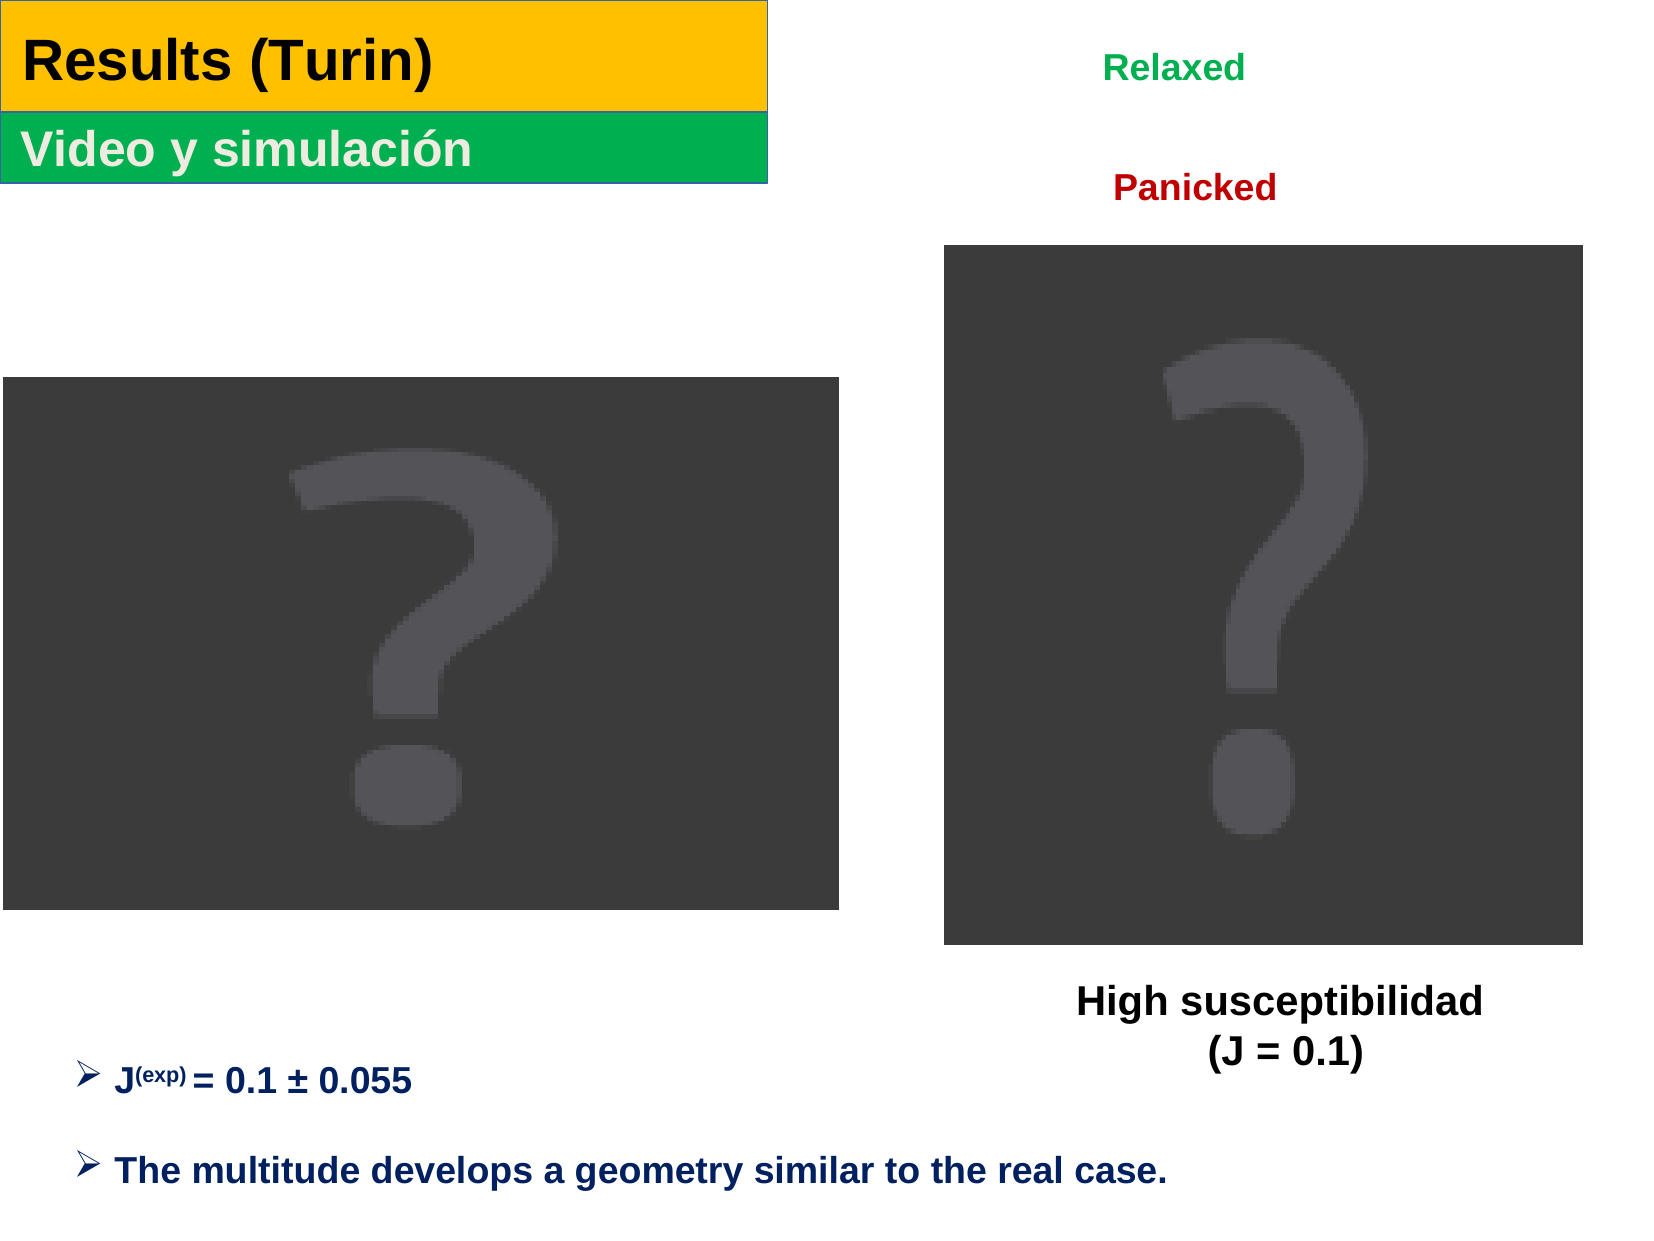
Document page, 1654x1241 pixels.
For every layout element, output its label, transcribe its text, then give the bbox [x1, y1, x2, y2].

text_box Results (Turin) [7, 14, 650, 95]
text_box [0, 0, 768, 183]
text_box High susceptibilidad (J = 0.1) [1015, 964, 1556, 1049]
picture [944, 245, 1583, 945]
text_box Panicked [1098, 155, 1513, 221]
picture [3, 377, 839, 910]
text_box Relaxed [1087, 35, 1608, 101]
text_box Video y simulación [5, 108, 771, 189]
text_box J(exp) = 0.1 ± 0.055 The multitude develops a geometry similar to the real case. [59, 1049, 1619, 1199]
